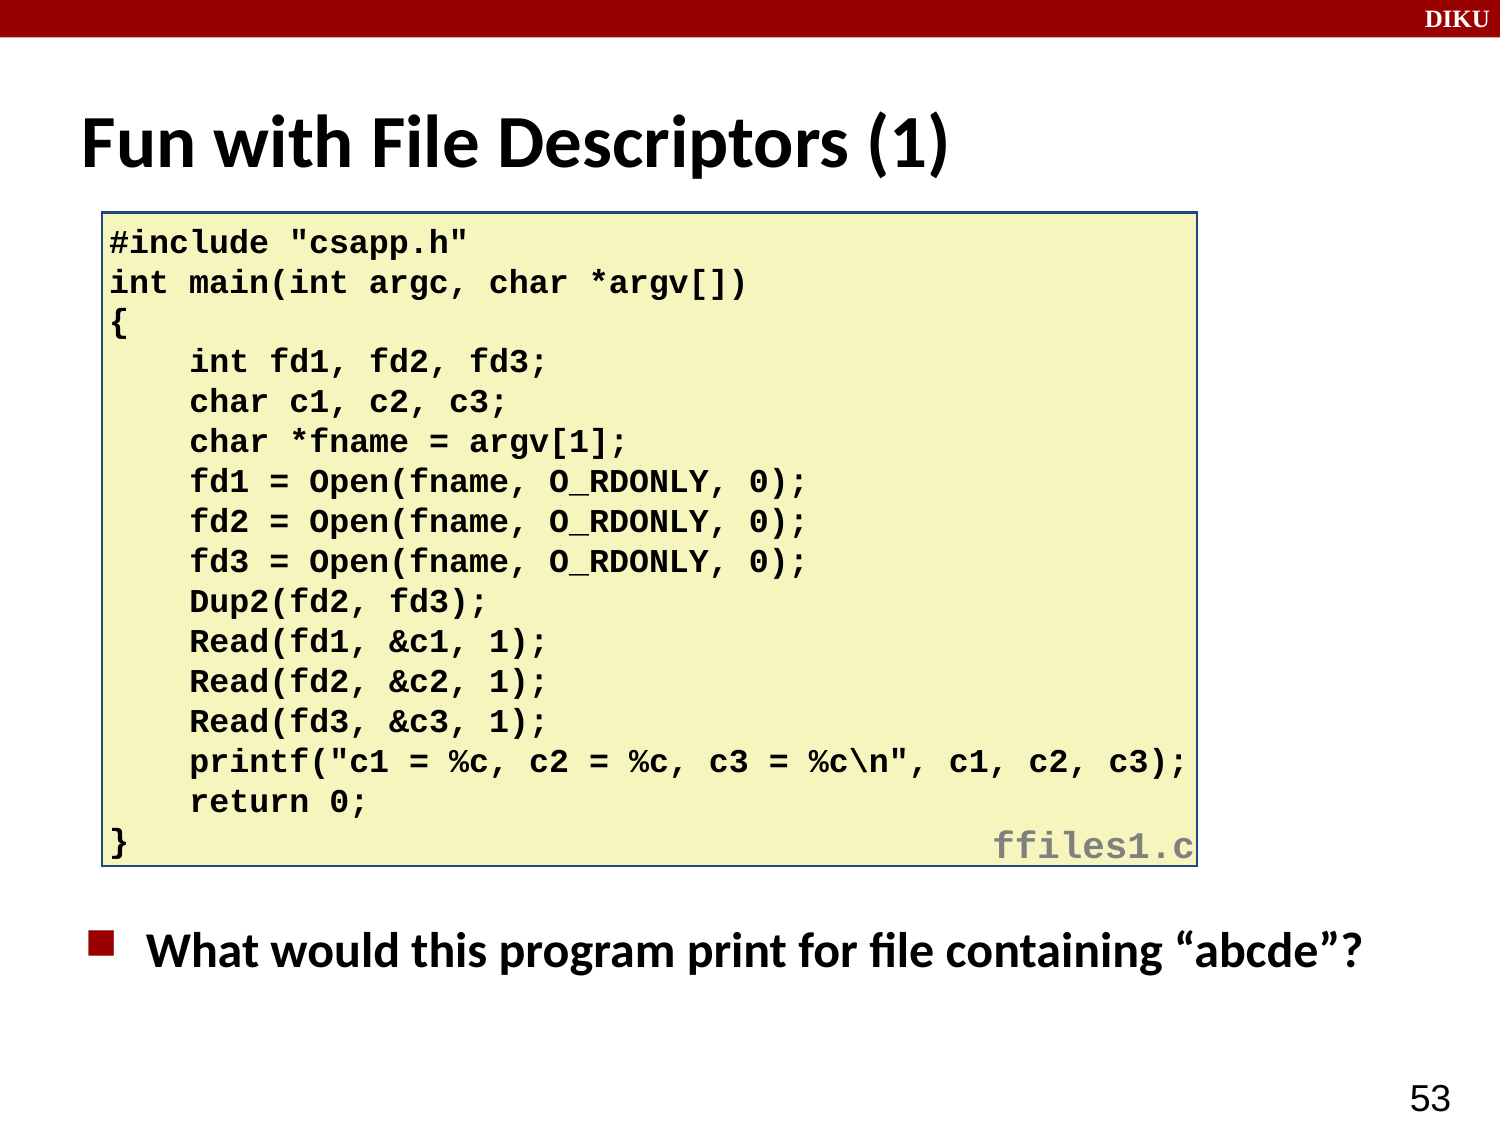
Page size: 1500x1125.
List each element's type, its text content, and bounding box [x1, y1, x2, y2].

text_box Fun with File Descriptors (1) [67, 74, 1313, 200]
text_box ffiles1.c [977, 813, 1210, 874]
text_box What would this program print for file containing “abcde”? [74, 909, 1438, 998]
text_box #include "csapp.h" int main(int argc, char *argv[]) { int fd1, fd2, fd3; char c1, c2, c3; char *fname = argv[1]; fd1 = Open(fname, O_RDONLY, 0); fd2 = Open(fname, O_RDONLY, 0); fd3 = Open(fname, O_RDONLY, 0); Dup2(fd2, fd3); Read(fd1, &c1, 1); Read(fd2, &c2, 1); Read(fd3, &c3, 1); printf("c1 = %c, c2 = %c, c3 = %c\n", c1, c2, c3); return 0; } [101, 212, 1197, 866]
